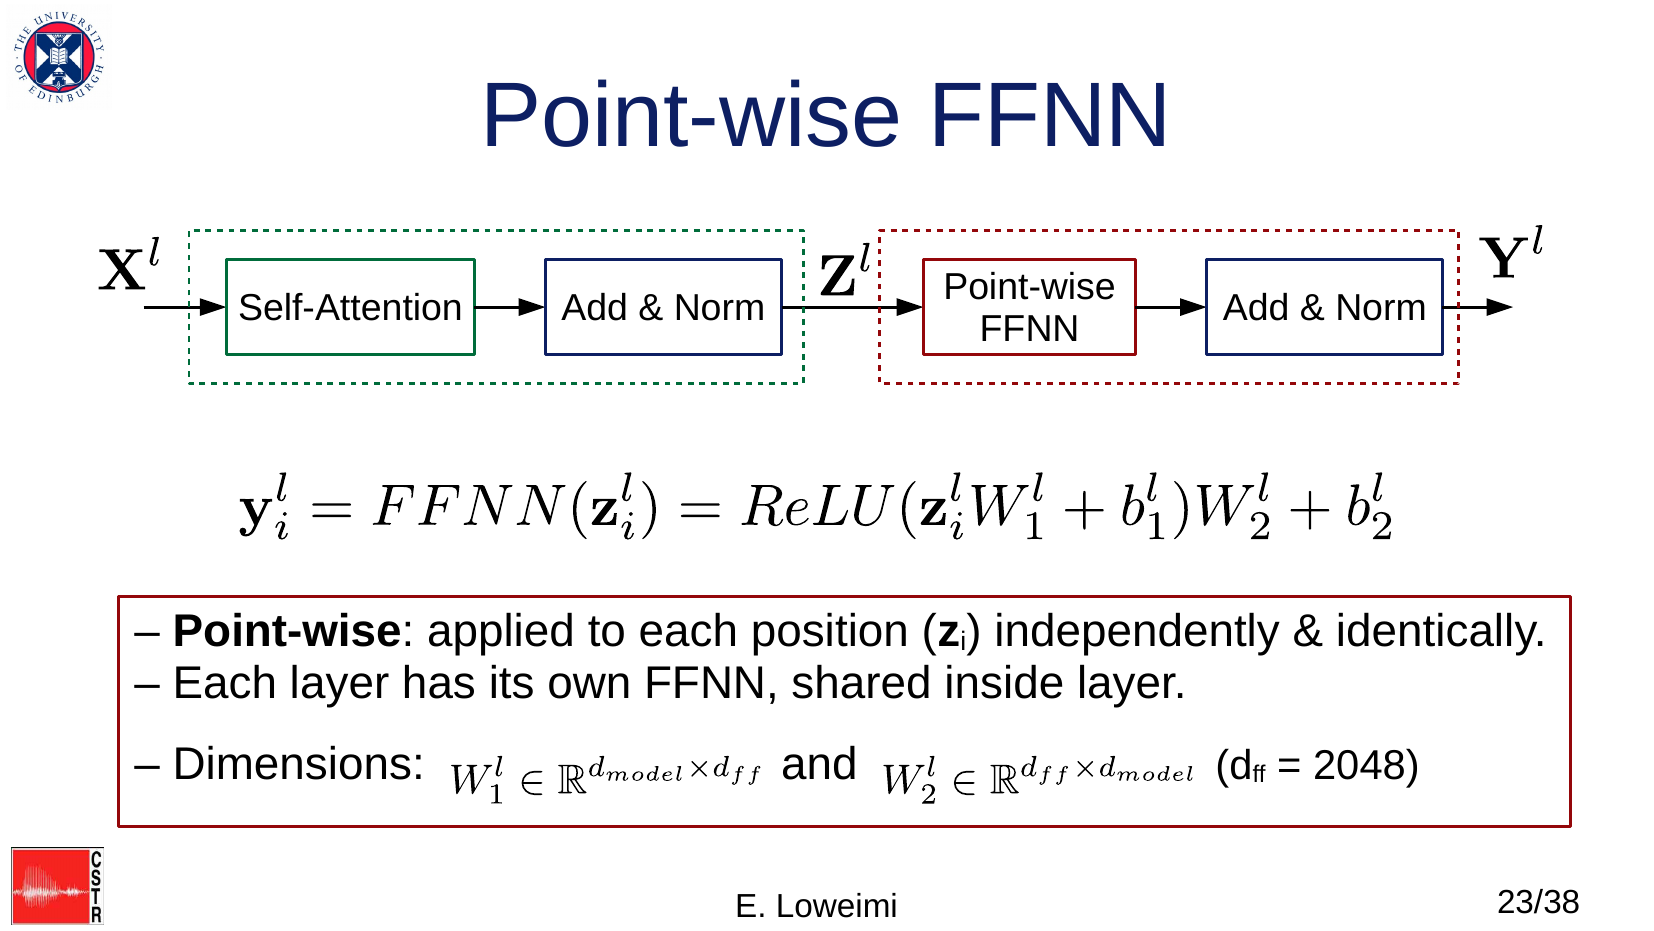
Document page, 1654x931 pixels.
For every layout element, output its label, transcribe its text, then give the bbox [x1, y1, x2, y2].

text_box 23/38 [1482, 876, 1625, 931]
text_box Add & Norm [545, 259, 782, 355]
picture [11, 847, 104, 925]
text_box [96, 236, 163, 290]
text_box Self-Attention [226, 259, 475, 355]
text_box [881, 755, 1196, 804]
text_box [448, 755, 763, 804]
text_box Add & Norm [1206, 259, 1443, 355]
picture [6, 4, 112, 110]
text_box [1478, 225, 1546, 278]
text_box E. Loweimi [720, 879, 934, 931]
text_box – Point-wise: applied to each position (zi) independently & identically. – Each layer has its own FFNN, shared inside layer. – Dimensions: and (dff = 2048) [118, 596, 1571, 827]
title Point-wise FFNN [82, 37, 1571, 193]
text_box [816, 242, 873, 296]
text_box Point-wise FFNN [923, 259, 1136, 355]
text_box [238, 472, 1394, 540]
